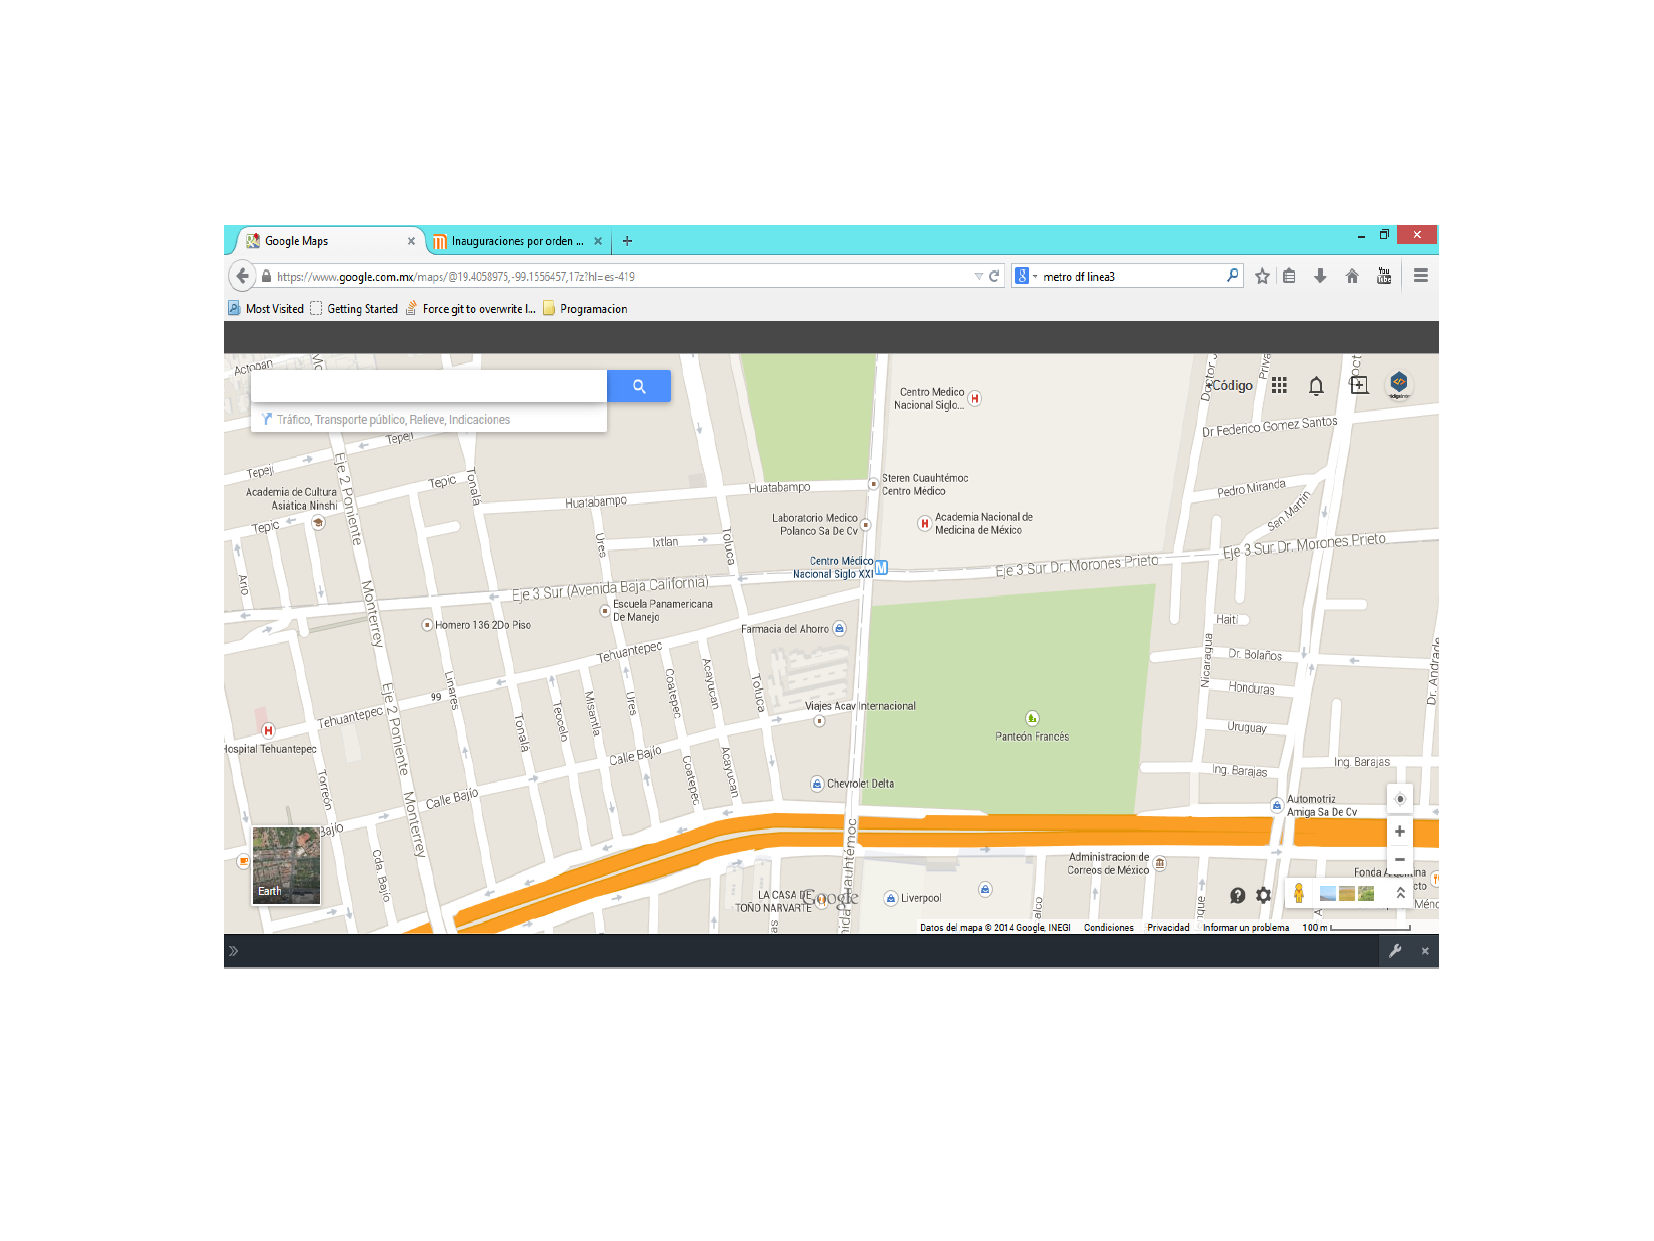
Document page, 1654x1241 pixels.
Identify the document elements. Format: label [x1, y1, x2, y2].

picture [224, 225, 1439, 969]
